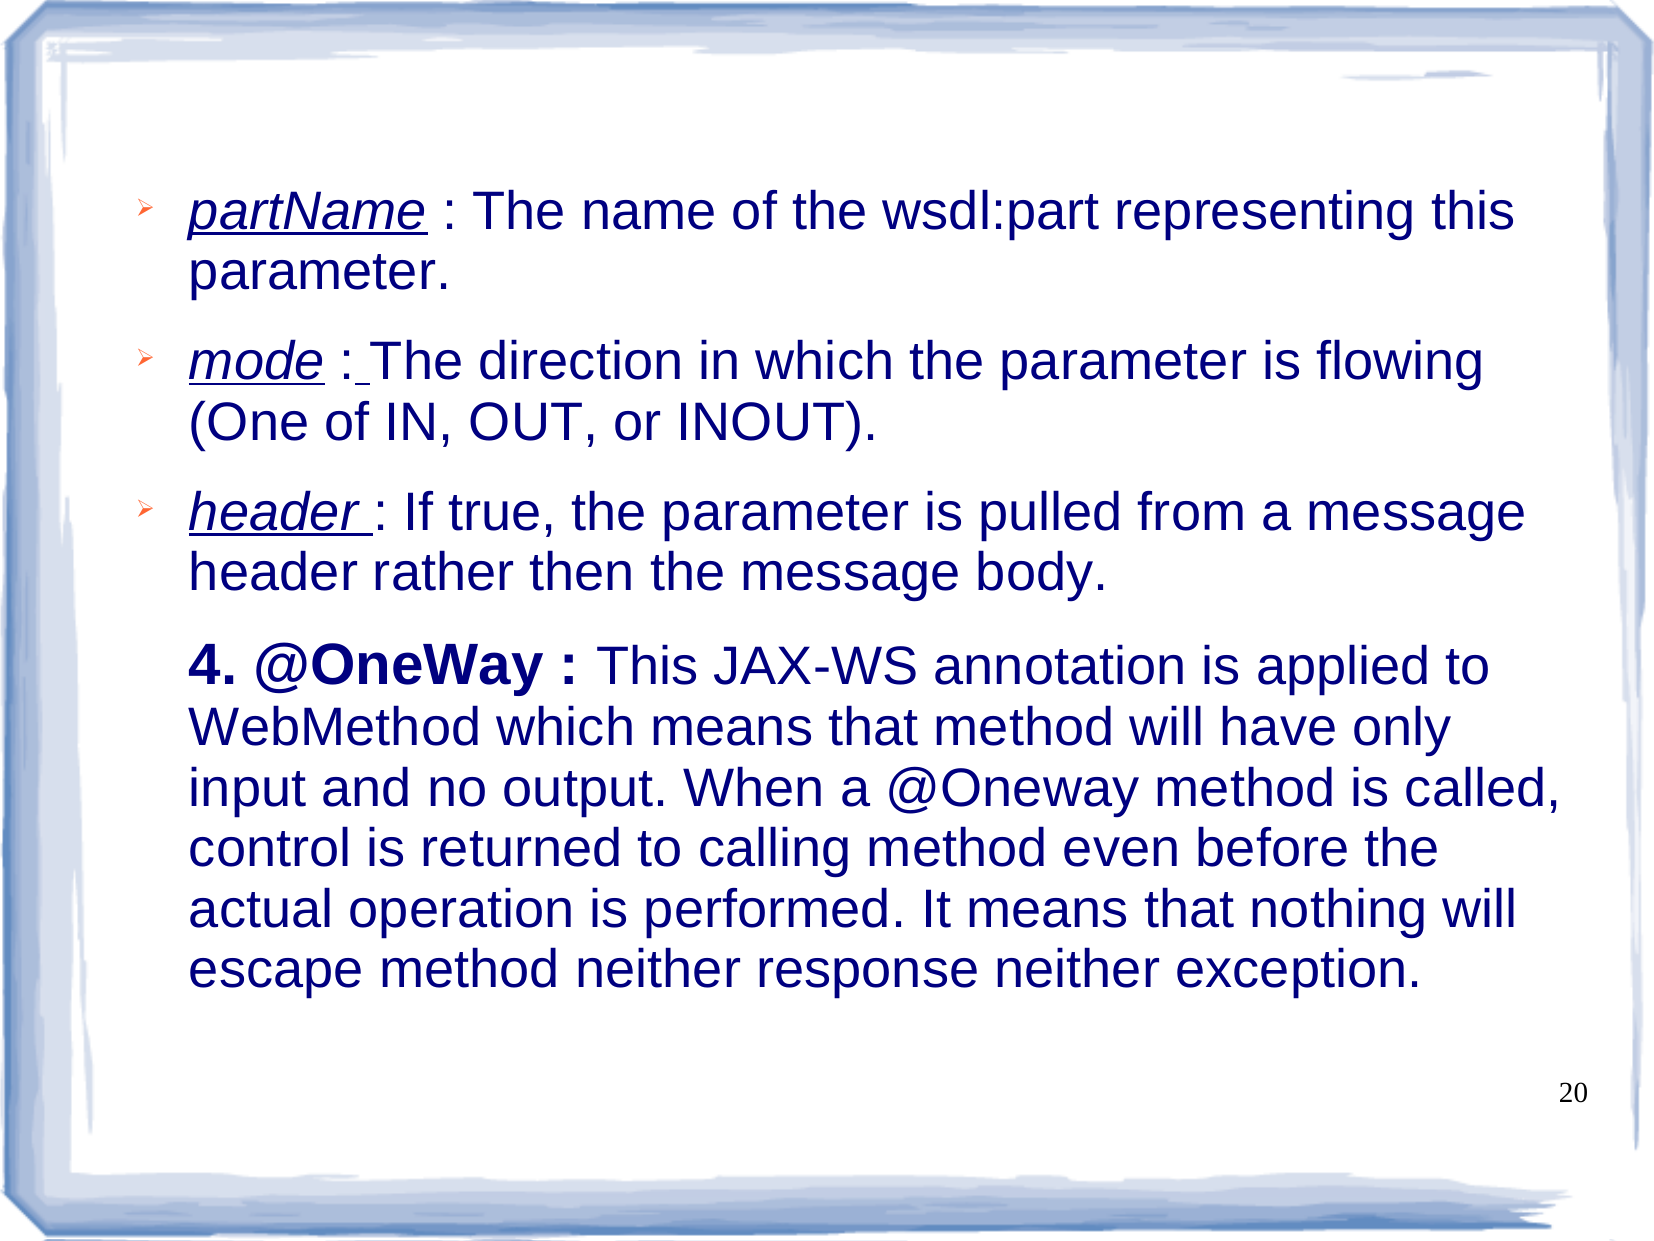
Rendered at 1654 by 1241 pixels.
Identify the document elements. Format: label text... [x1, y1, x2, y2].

picture [0, 0, 1654, 1241]
list partName : The name of the wsdl:part representing this parameter. mode : The direction in which the parameter is flowing (One of IN, OUT, or INOUT). header : If true, the parameter is pulled from a message header rather then the message body. 4. @OneWay : This JAX-WS annotation is applied to WebMethod which means that method will have only input and no output. When a @Oneway method is called, control is returned to calling method even before the actual operation is performed. It means that nothing will escape method neither response neither exception. [118, 90, 1571, 1216]
